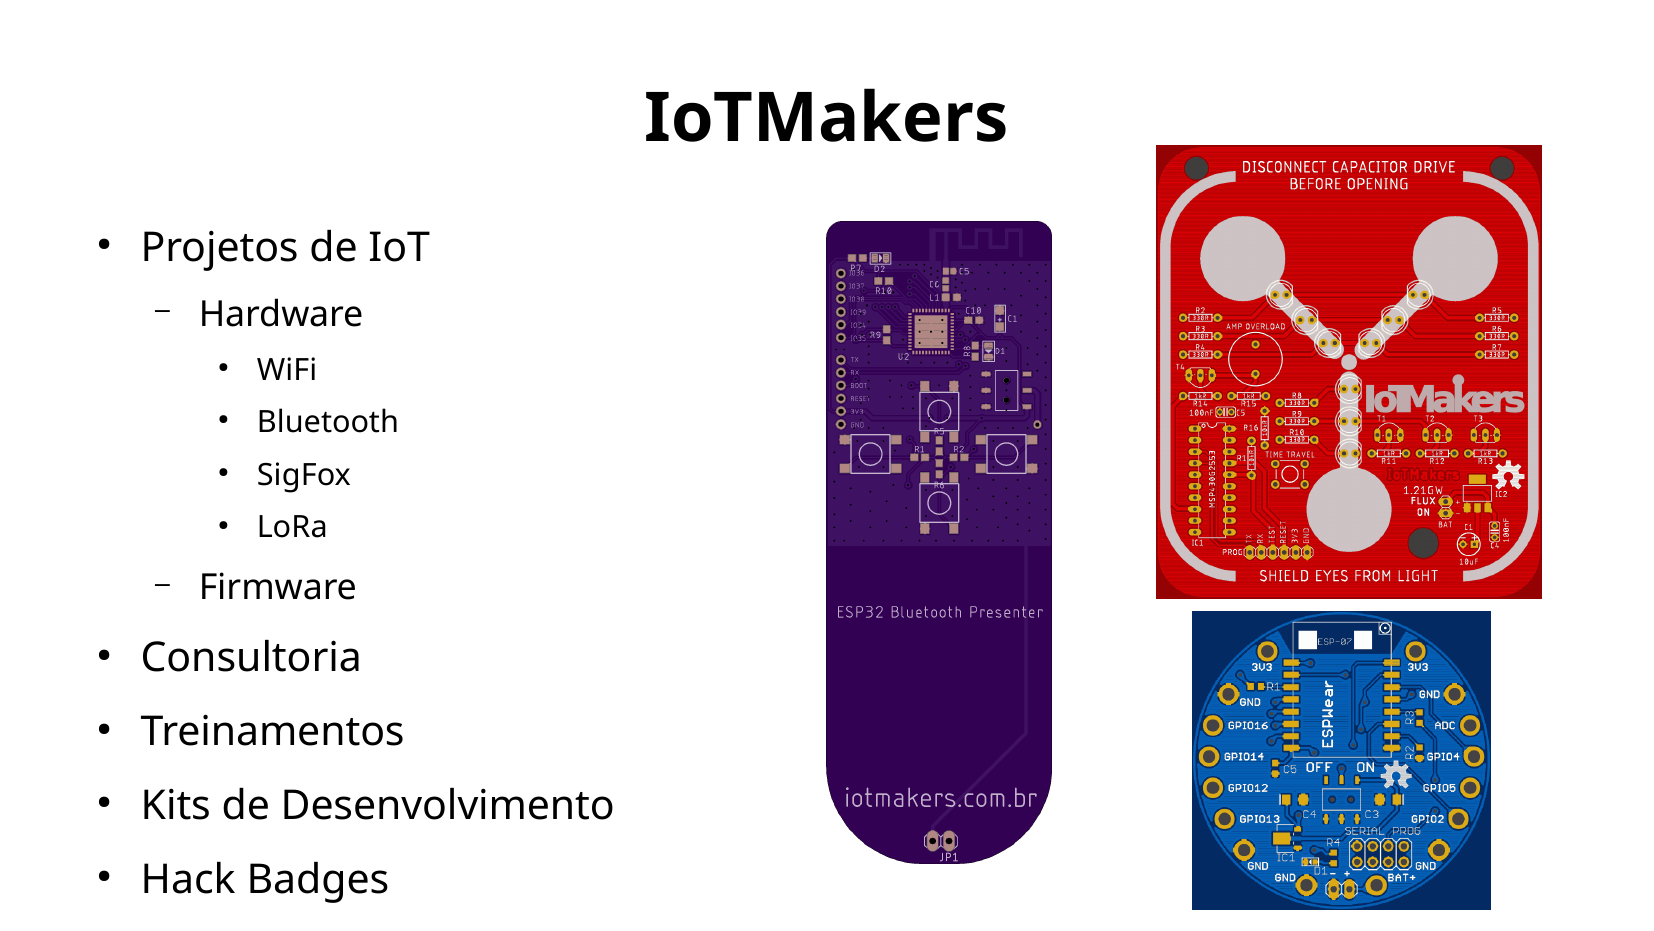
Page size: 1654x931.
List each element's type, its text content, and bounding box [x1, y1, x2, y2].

picture [1192, 611, 1491, 910]
title IoTMakers [82, 37, 1571, 193]
picture [1156, 145, 1542, 599]
picture [826, 221, 1052, 864]
list Projetos de IoT Hardware WiFi Bluetooth SigFox LoRa Firmware Consultoria Treinamentos Kits de Desenvolvimento Hack Badges [82, 217, 1571, 910]
